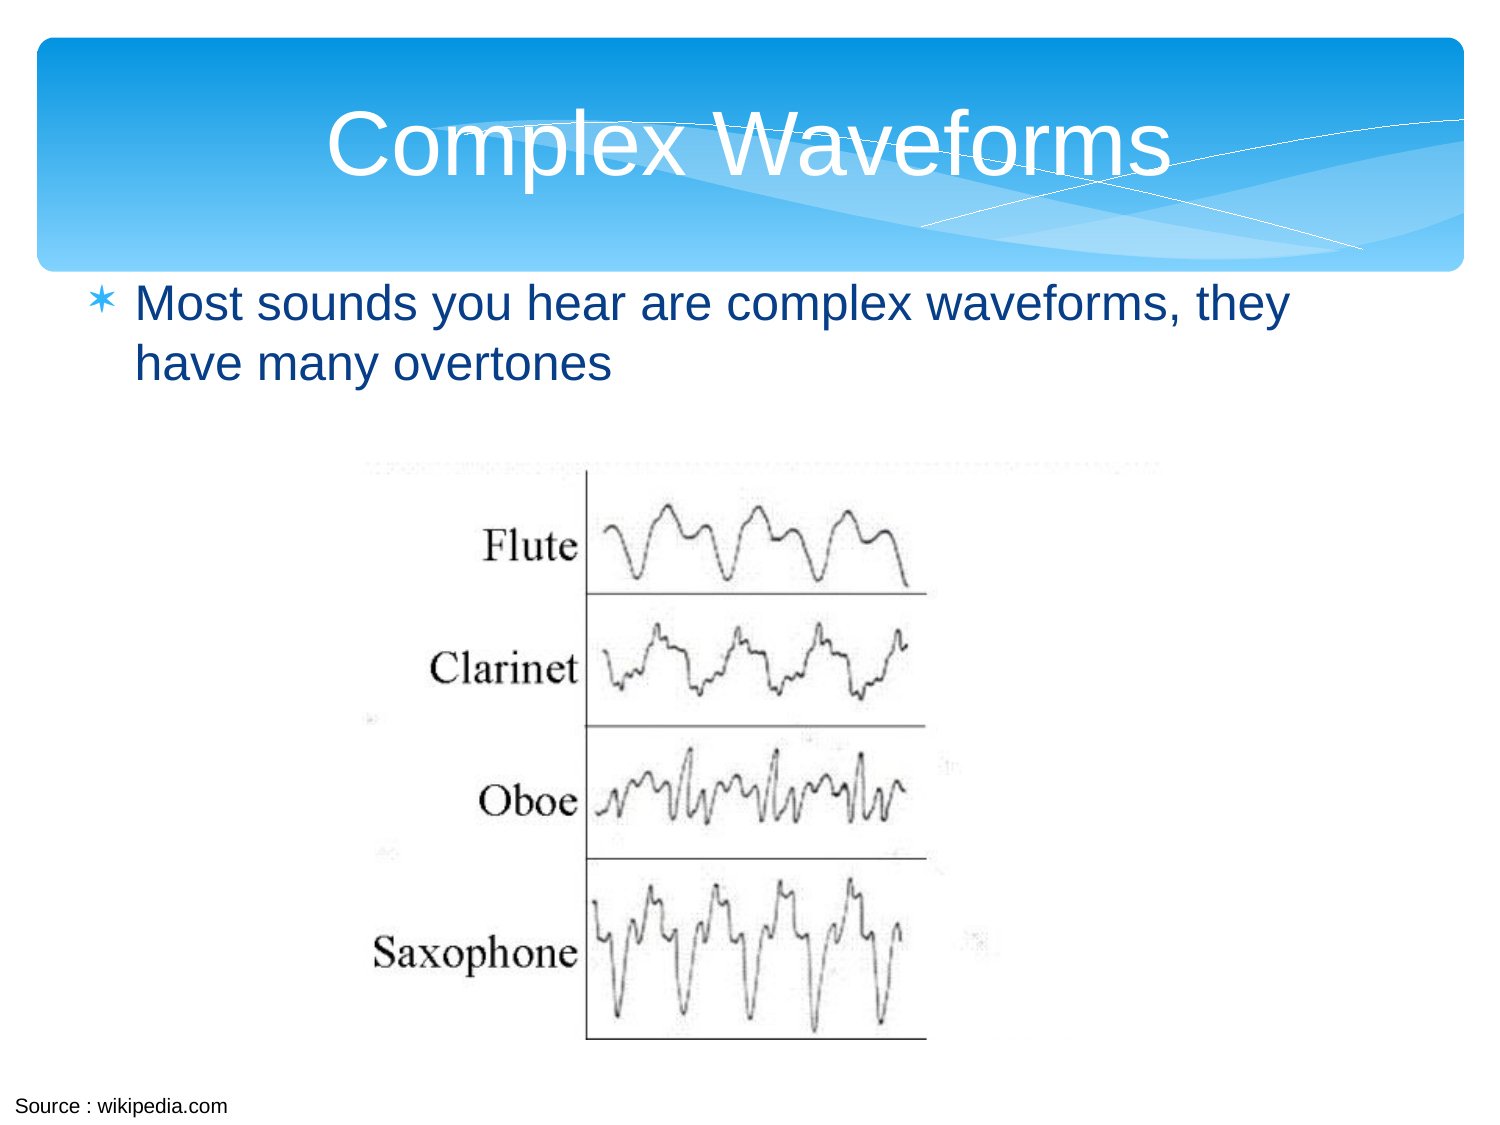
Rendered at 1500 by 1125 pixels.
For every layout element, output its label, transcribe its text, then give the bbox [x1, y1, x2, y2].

text_box Source : wikipedia.com [0, 1084, 285, 1125]
list Most sounds you hear are complex waveforms, they have many overtones [75, 262, 1426, 1005]
picture [350, 462, 1163, 1040]
title Complex Waveforms [75, 45, 1426, 233]
